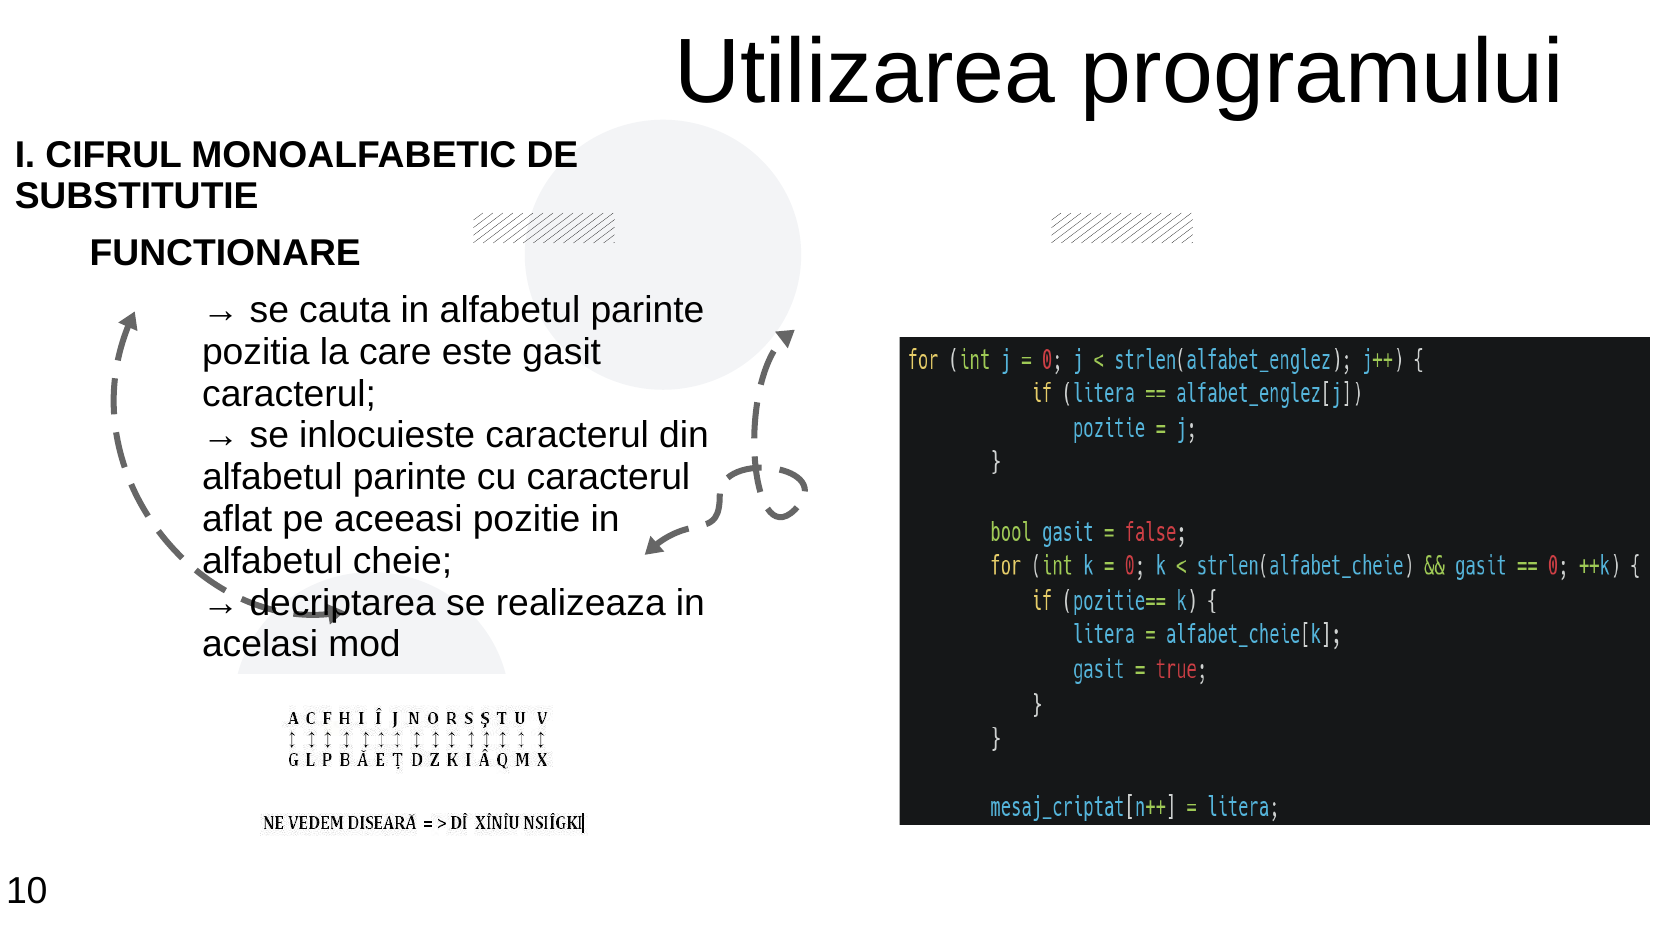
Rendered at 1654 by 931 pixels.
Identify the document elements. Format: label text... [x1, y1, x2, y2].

picture [899, 337, 1650, 825]
title Utilizarea programului [374, 0, 1654, 898]
text_box → se cauta in alfabetul parinte pozitia la care este gasit caracterul; → se inlocuieste caracterul din alfabetul parinte cu caracterul aflat pe aceeasi pozitie in alfabetul cheie; → decriptarea se realizeaza in acelasi mod [187, 281, 750, 758]
picture [224, 674, 621, 862]
text_box I. CIFRUL MONOALFABETIC DE SUBSTITUTIE [0, 125, 751, 233]
text_box <number> [0, 862, 621, 931]
text_box FUNCTIONARE [74, 233, 413, 332]
